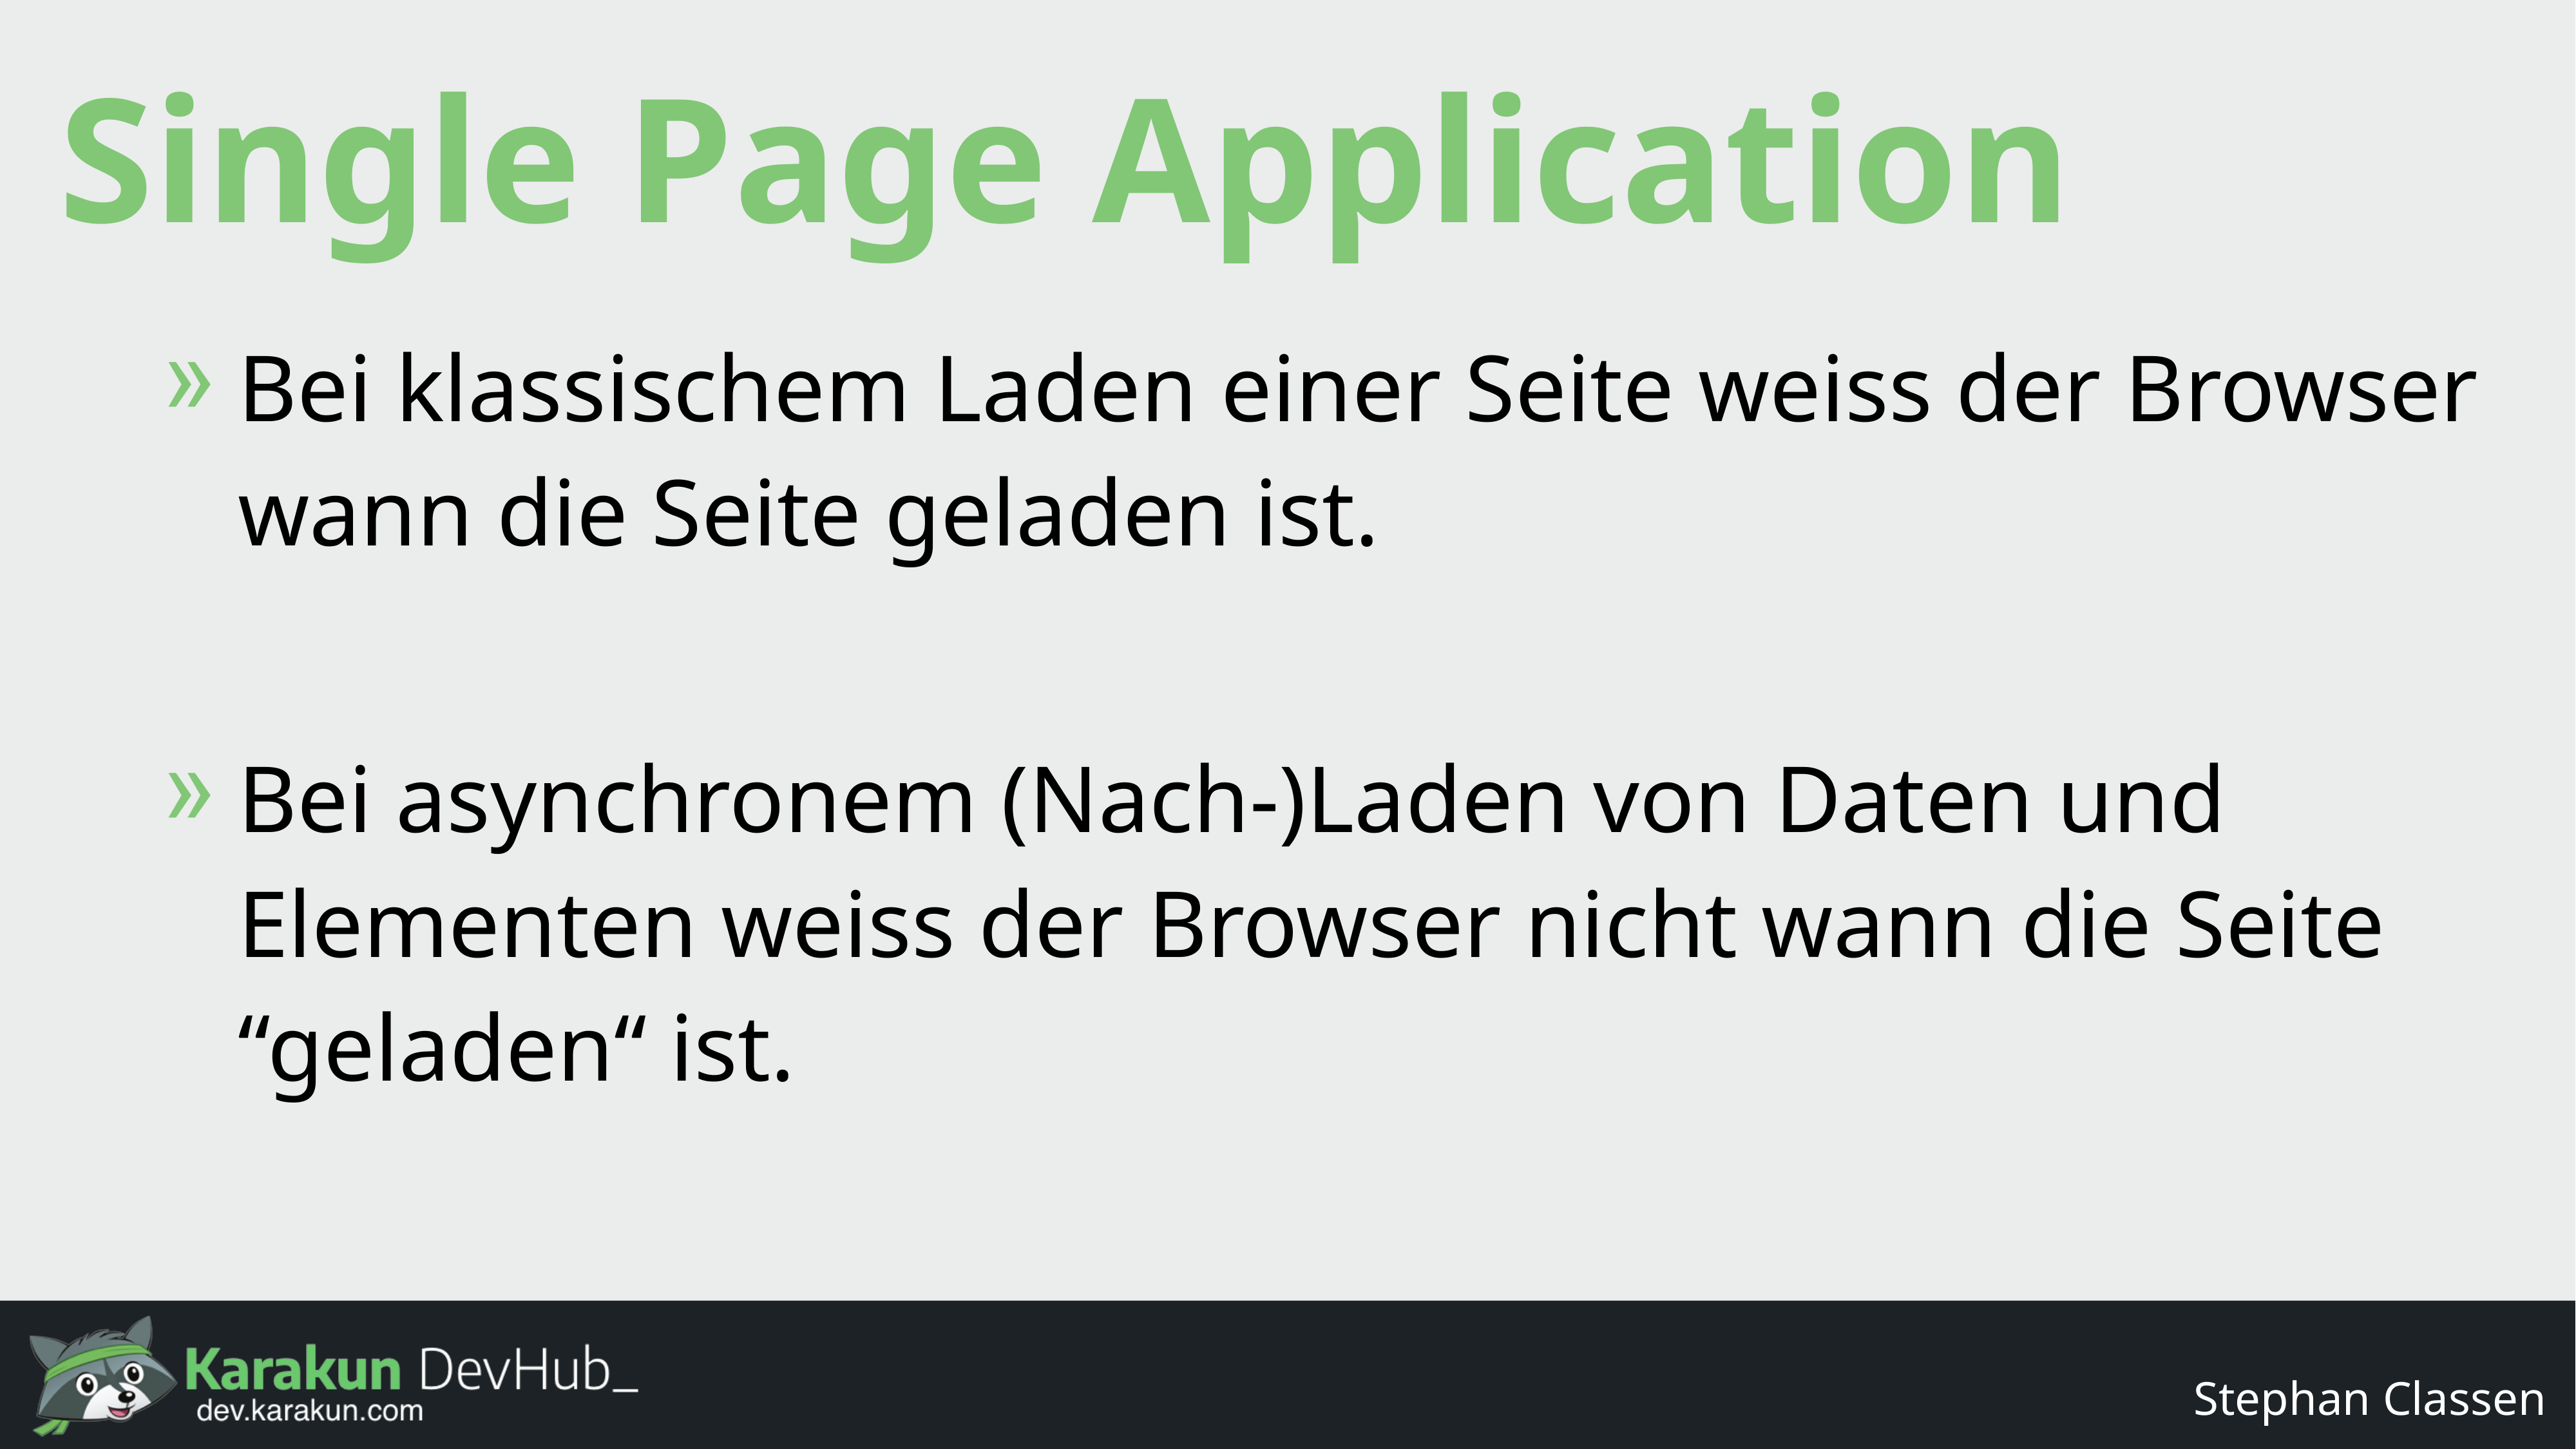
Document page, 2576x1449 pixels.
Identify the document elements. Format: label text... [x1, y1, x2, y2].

text_box Bei klassischem Laden einer Seite weiss der Browser wann die Seite geladen ist. Bei asynchronem (Nach-)Laden von Daten und Elementen weiss der Browser nicht wann die Seite “geladen“ ist. [152, 319, 2496, 1233]
text_box Single Page Application [49, 34, 2523, 259]
text_box Stephan Classen [1795, 1361, 2557, 1434]
picture [30, 1316, 647, 1437]
text_box [0, 1300, 2575, 1449]
